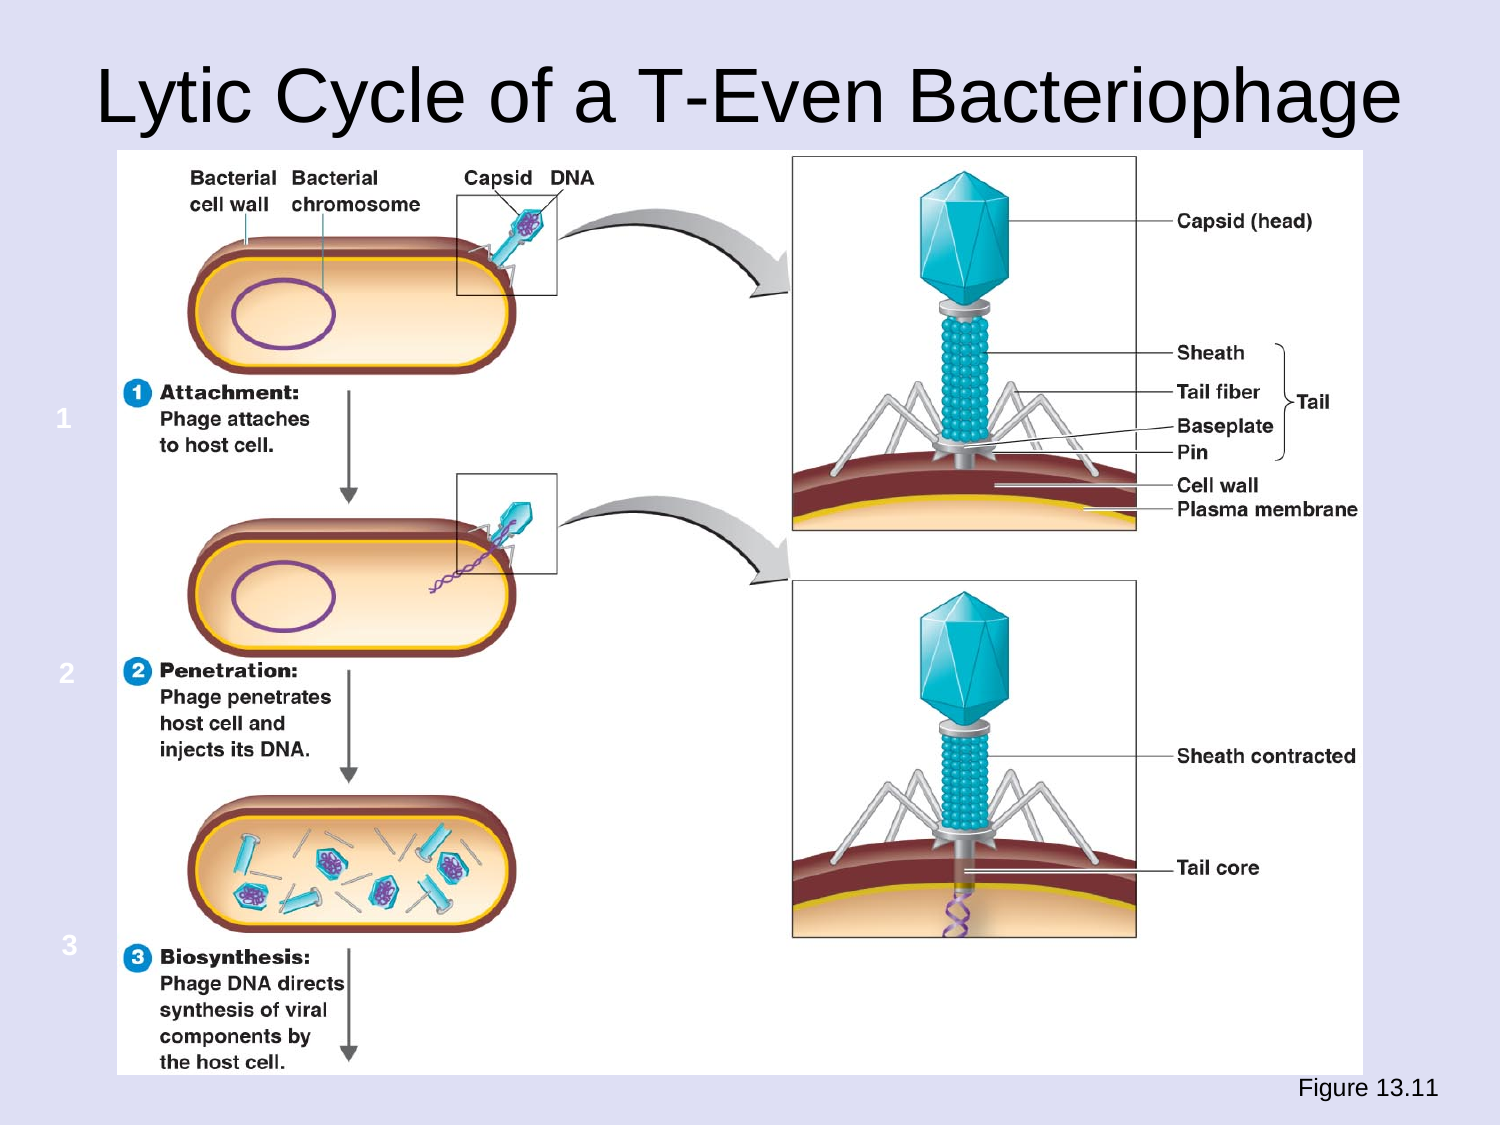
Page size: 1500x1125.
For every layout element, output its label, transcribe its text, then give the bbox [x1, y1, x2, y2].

text_box 1 [40, 391, 87, 443]
text_box Figure 13.11 [1283, 1063, 1484, 1109]
text_box 3 [46, 918, 93, 969]
text_box 2 [43, 646, 90, 698]
title Lytic Cycle of a T-Even Bacteriophage [75, 45, 1426, 233]
picture [117, 150, 1363, 1075]
